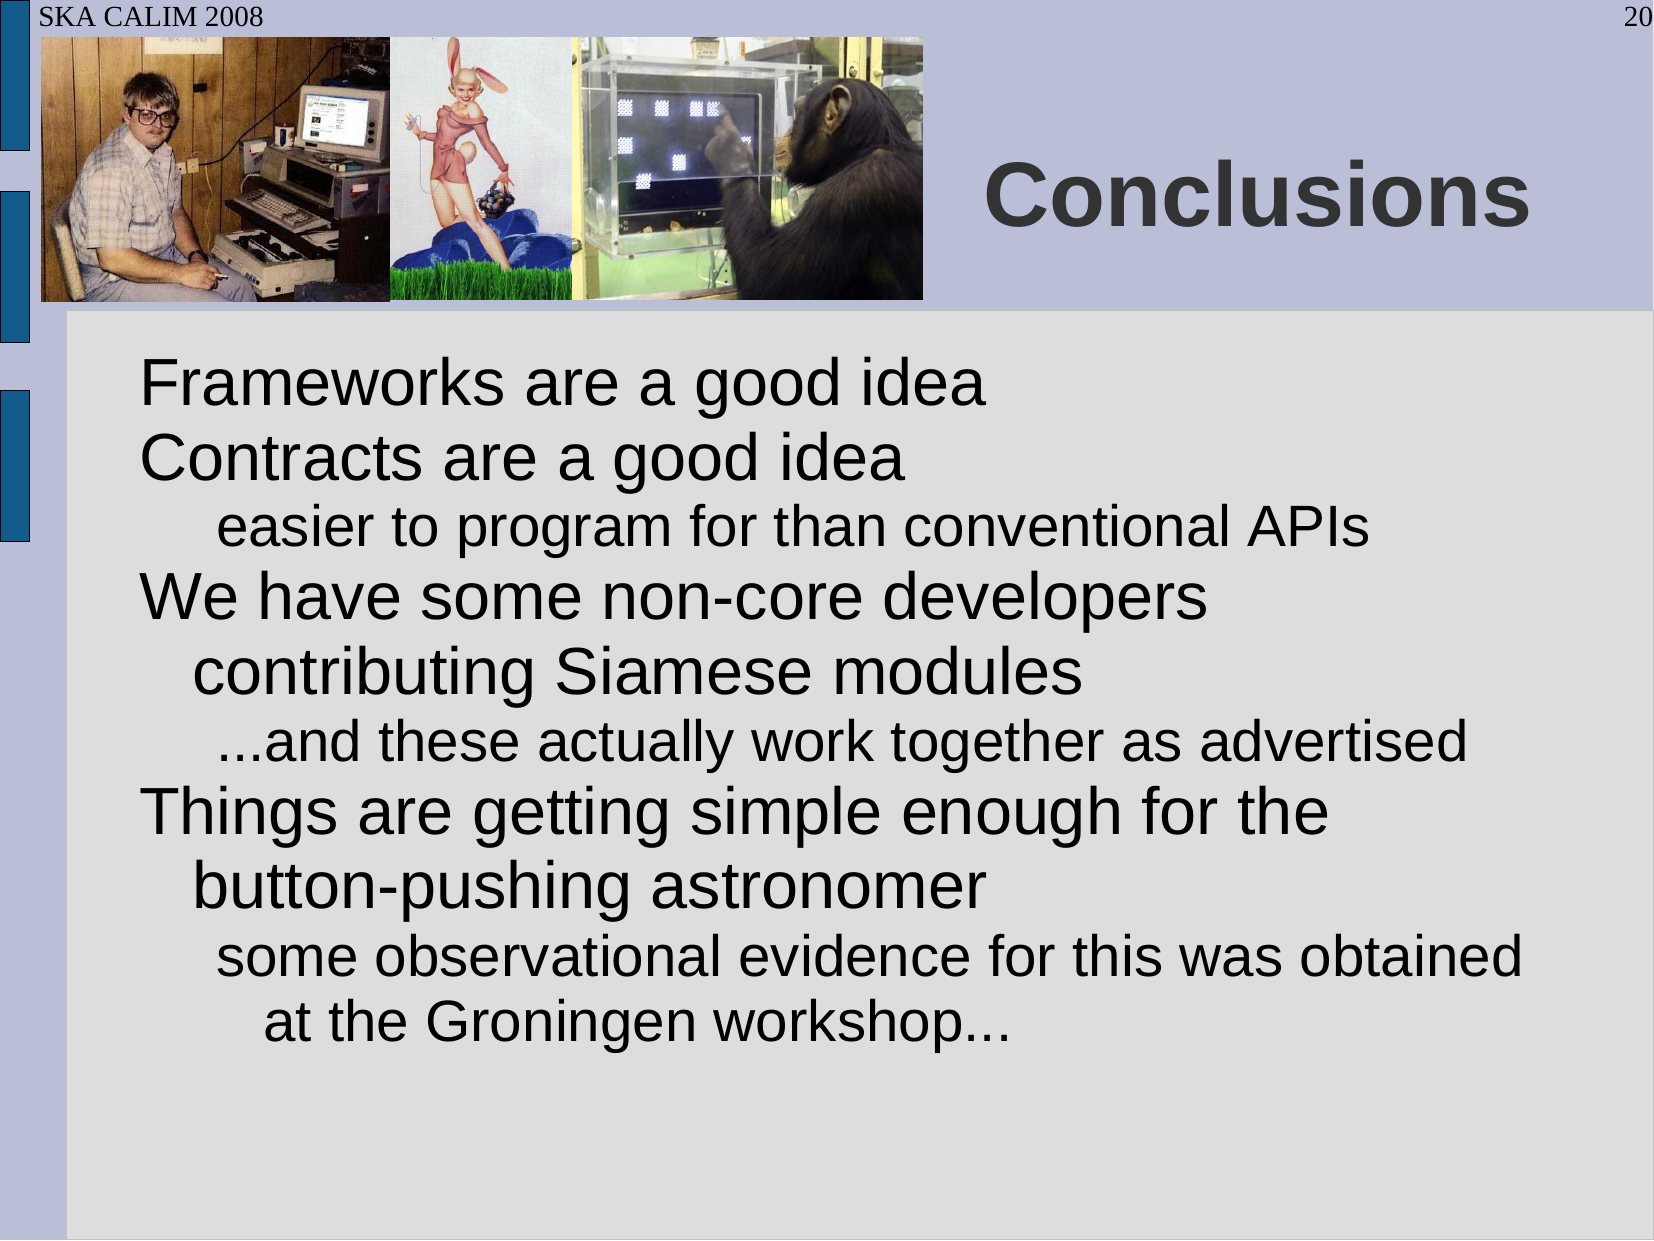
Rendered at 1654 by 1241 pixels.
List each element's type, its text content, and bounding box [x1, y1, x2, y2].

title Conclusions [923, 91, 1534, 299]
list Frameworks are a good idea Contracts are a good idea easier to program for than conventional APIs We have some non-core developers contributing Siamese modules ...and these actually work together as advertised Things are getting simple enough for the button-pushing astronomer some observational evidence for this was obtained at the Groningen workshop... [121, 344, 1534, 1151]
picture [41, 37, 923, 302]
